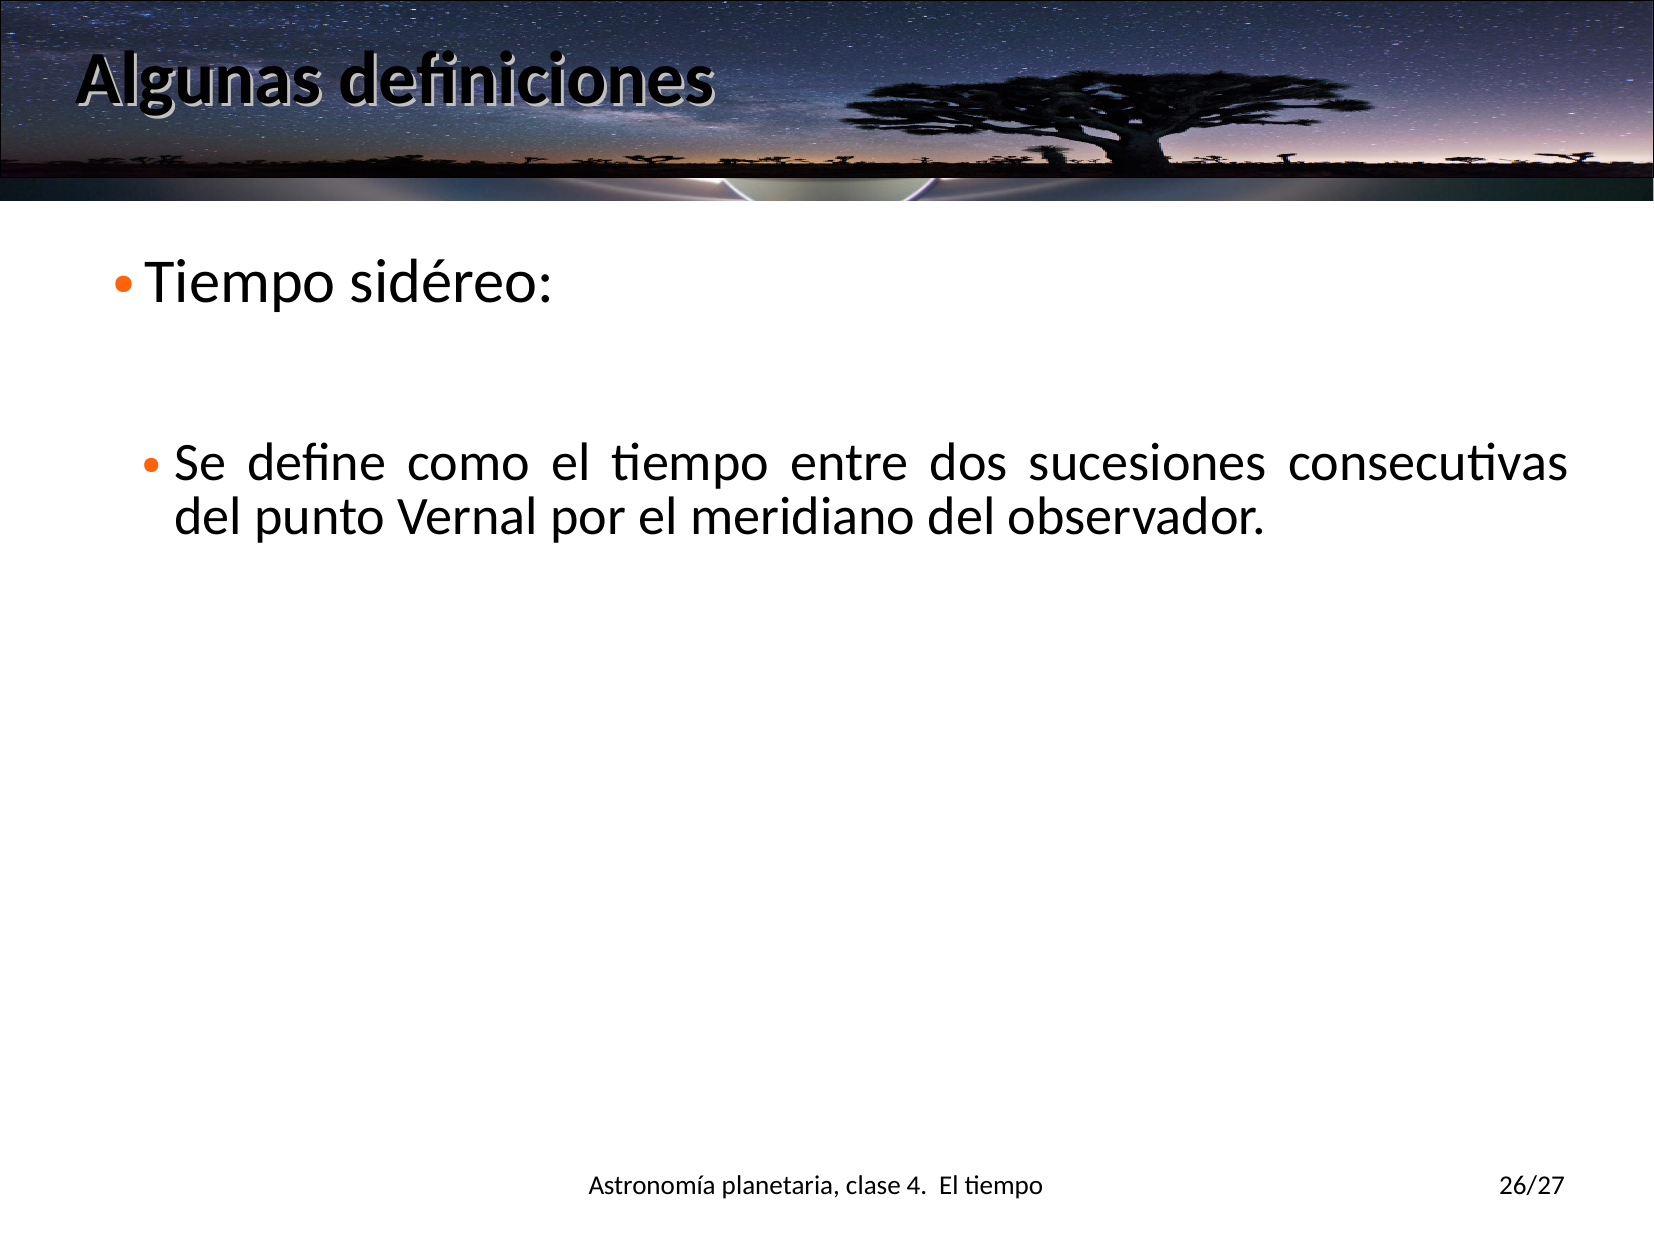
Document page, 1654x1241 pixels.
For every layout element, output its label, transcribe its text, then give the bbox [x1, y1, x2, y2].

picture [0, 0, 1654, 201]
list Tiempo sidéreo: Se define como el tiempo entre dos sucesiones consecutivas del punto Vernal por el meridiano del observador. [82, 255, 1571, 1171]
title Algunas definiciones [75, 19, 1564, 151]
